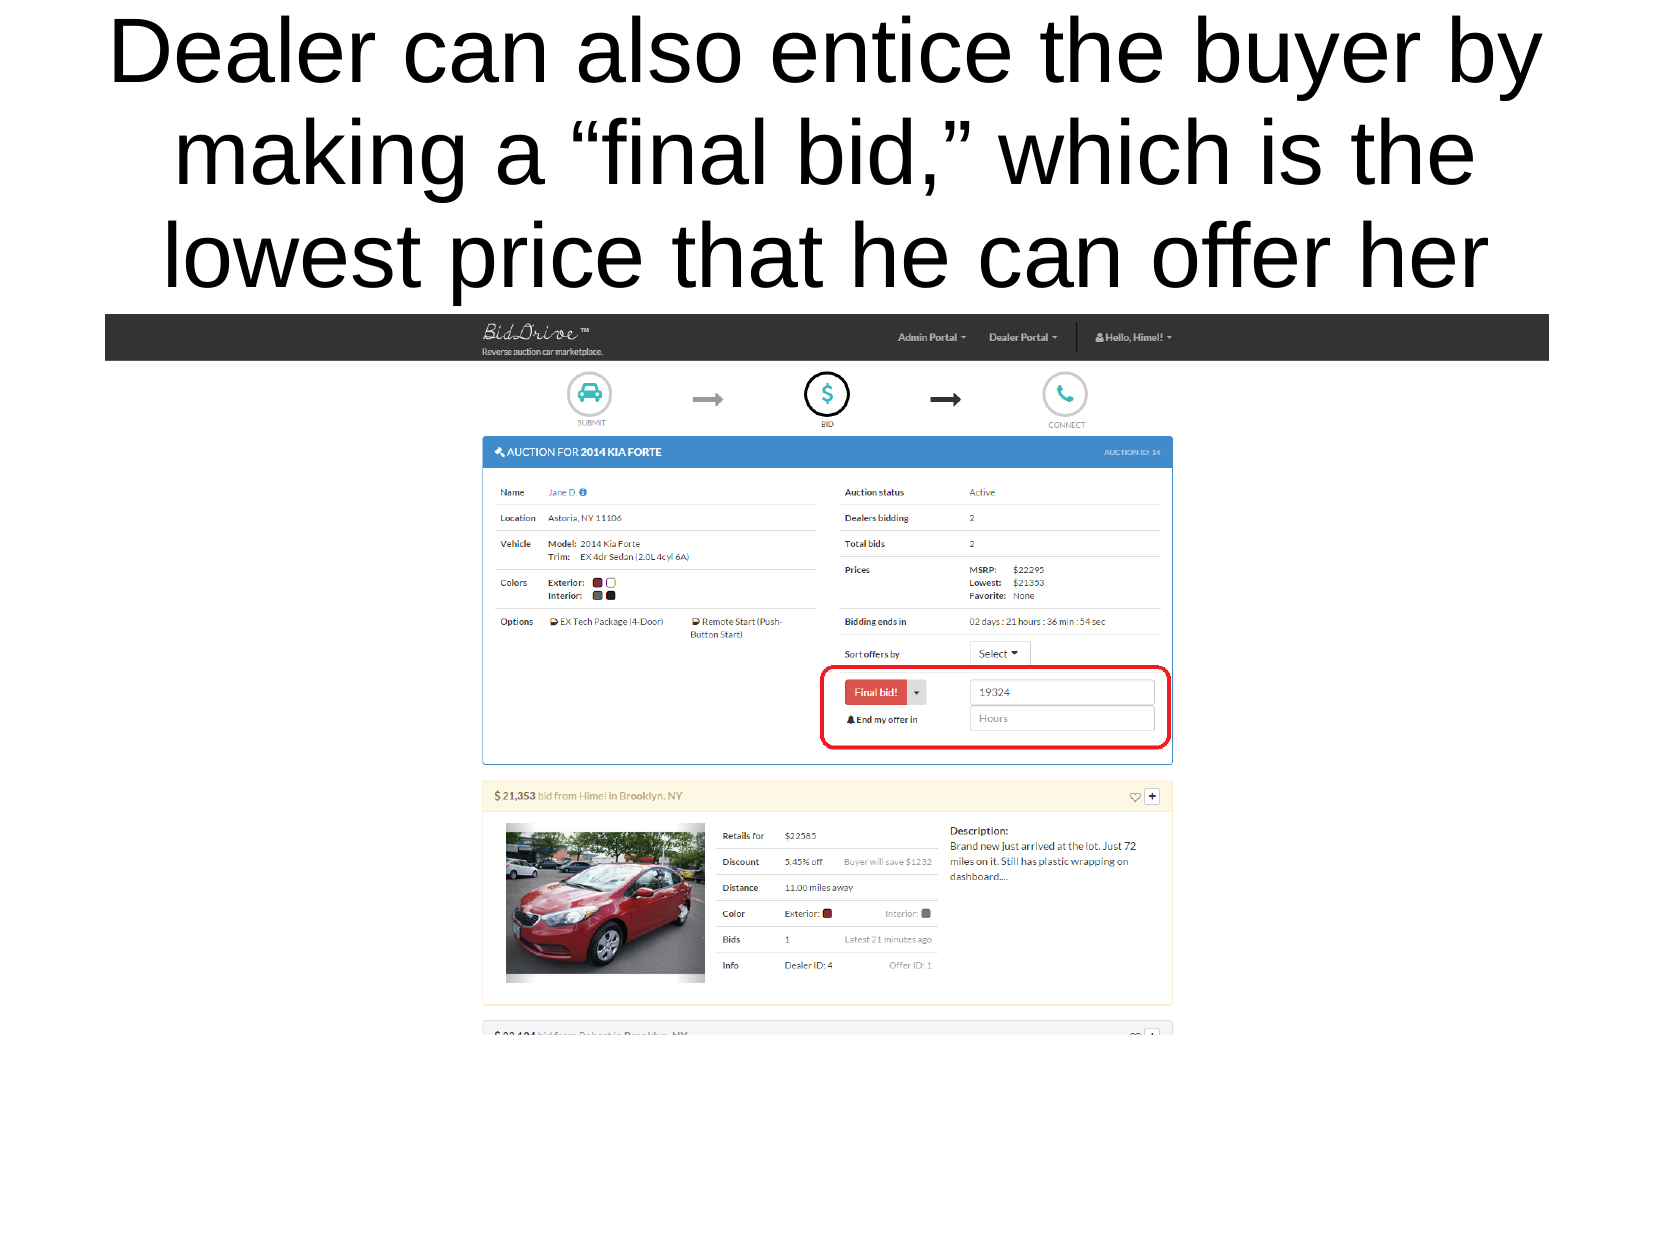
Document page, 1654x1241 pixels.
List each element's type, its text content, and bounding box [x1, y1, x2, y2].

title Dealer can also entice the buyer by making a “final bid,” which is the lowest price that he can offer her [82, 0, 1571, 307]
picture [105, 314, 1549, 1035]
